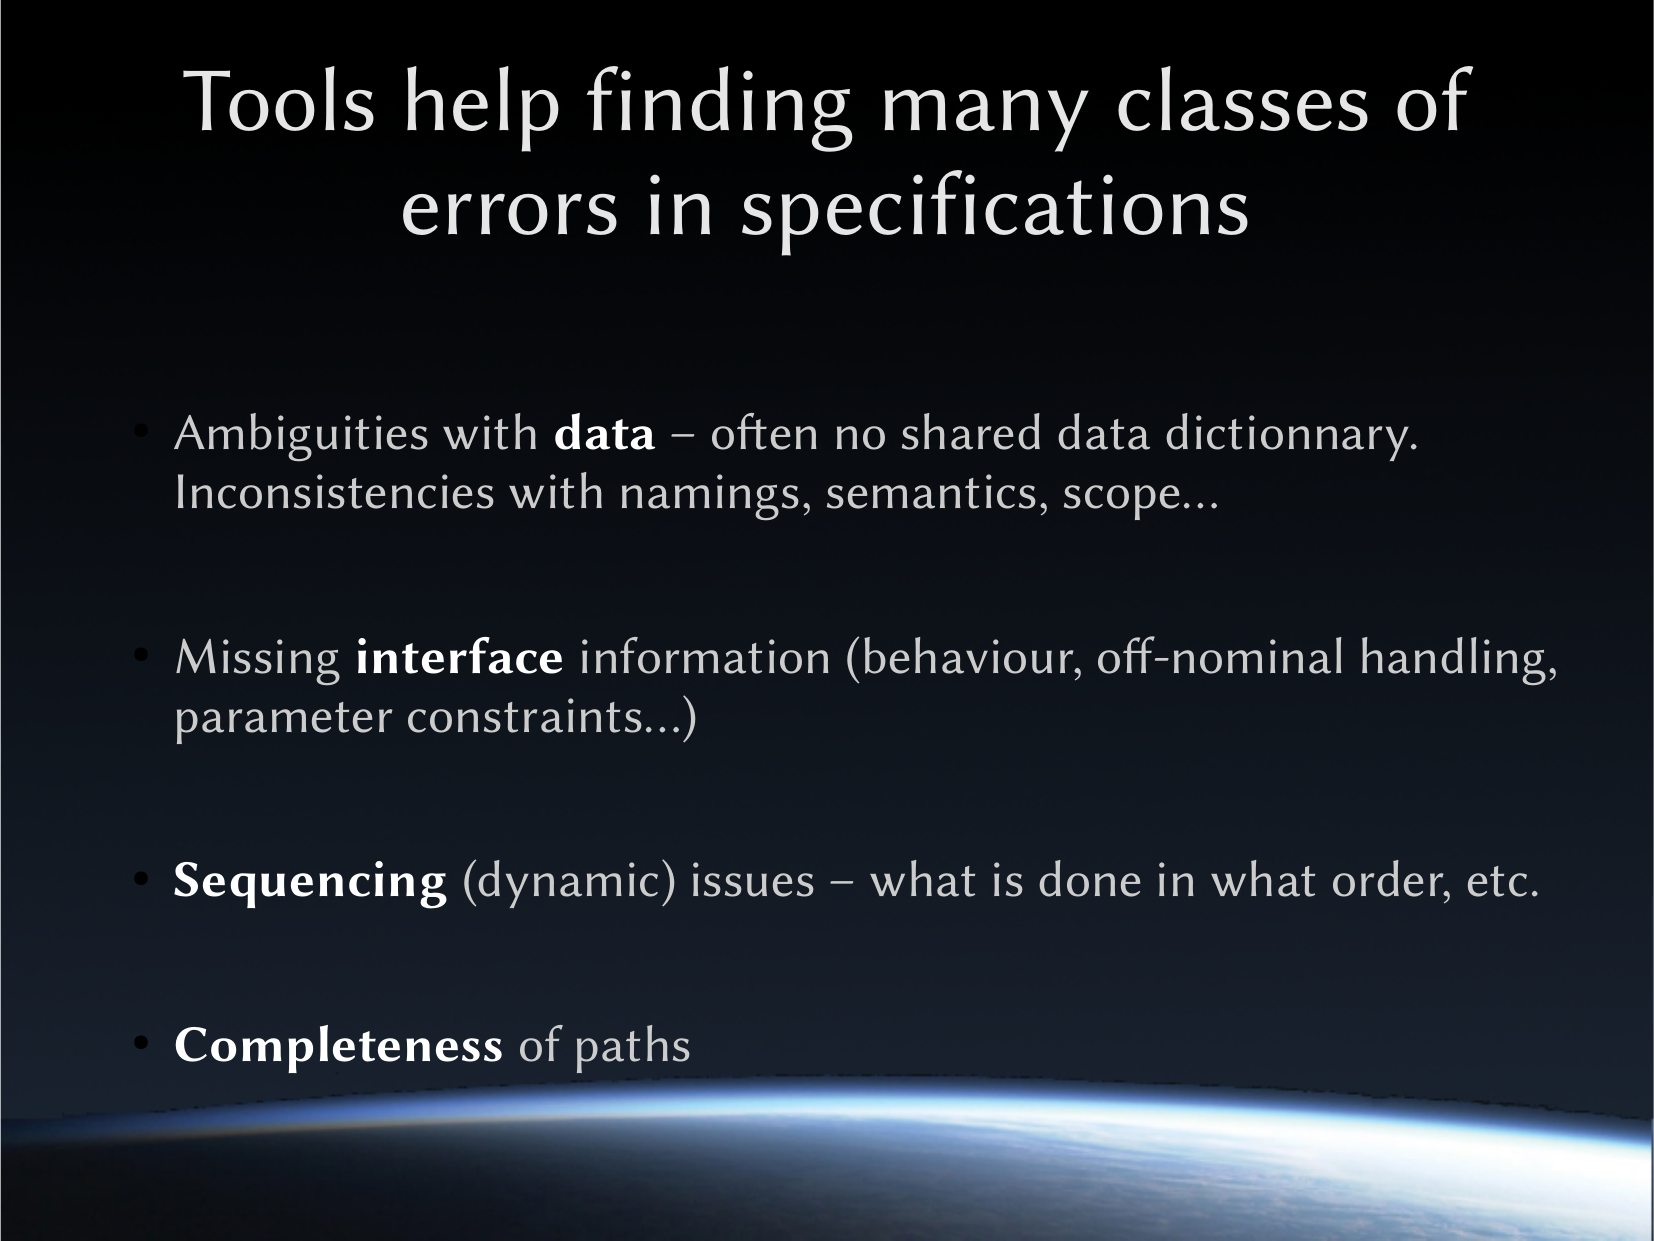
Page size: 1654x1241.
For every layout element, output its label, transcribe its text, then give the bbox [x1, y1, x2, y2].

list Ambiguities with data – often no shared data dictionnary. Inconsistencies with namings, semantics, scope... Missing interface information (behaviour, off-nominal handling, parameter constraints...) Sequencing (dynamic) issues – what is done in what order, etc. Completeness of paths [118, 402, 1574, 1123]
title Tools help finding many classes of errors in specifications [82, 47, 1571, 259]
picture [0, 0, 1654, 1241]
